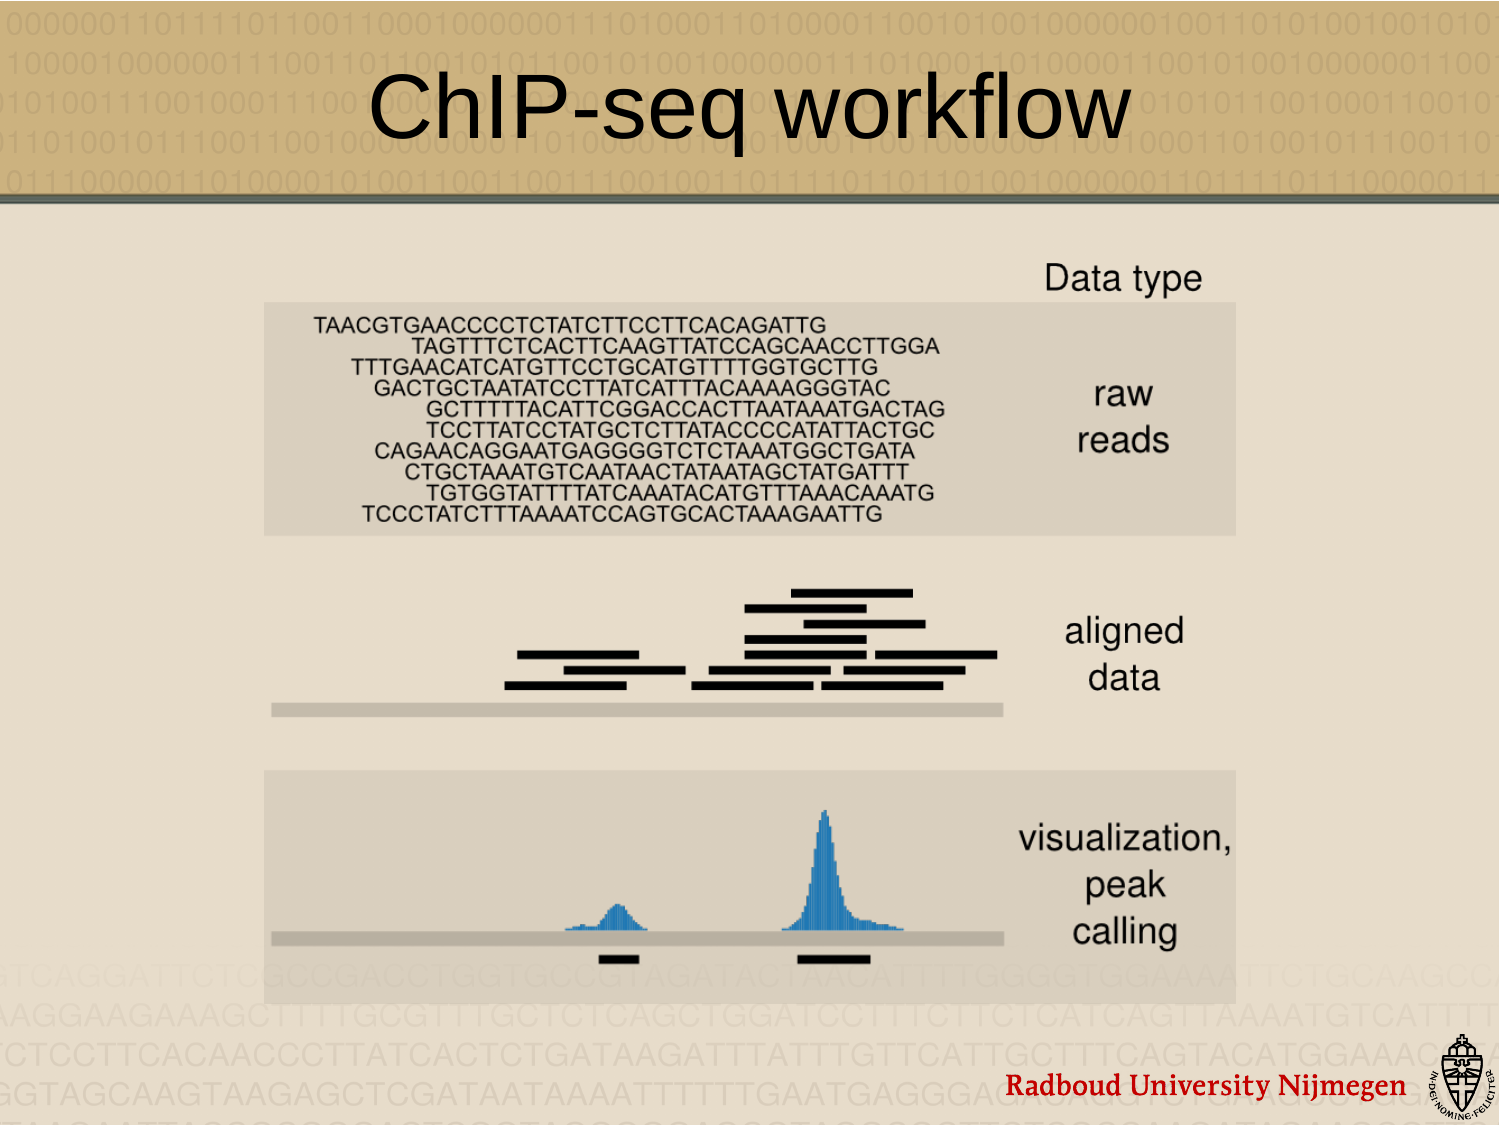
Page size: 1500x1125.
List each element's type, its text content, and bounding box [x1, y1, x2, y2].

title ChIP-seq workflow [75, 7, 1425, 196]
picture [0, 1, 1500, 1125]
